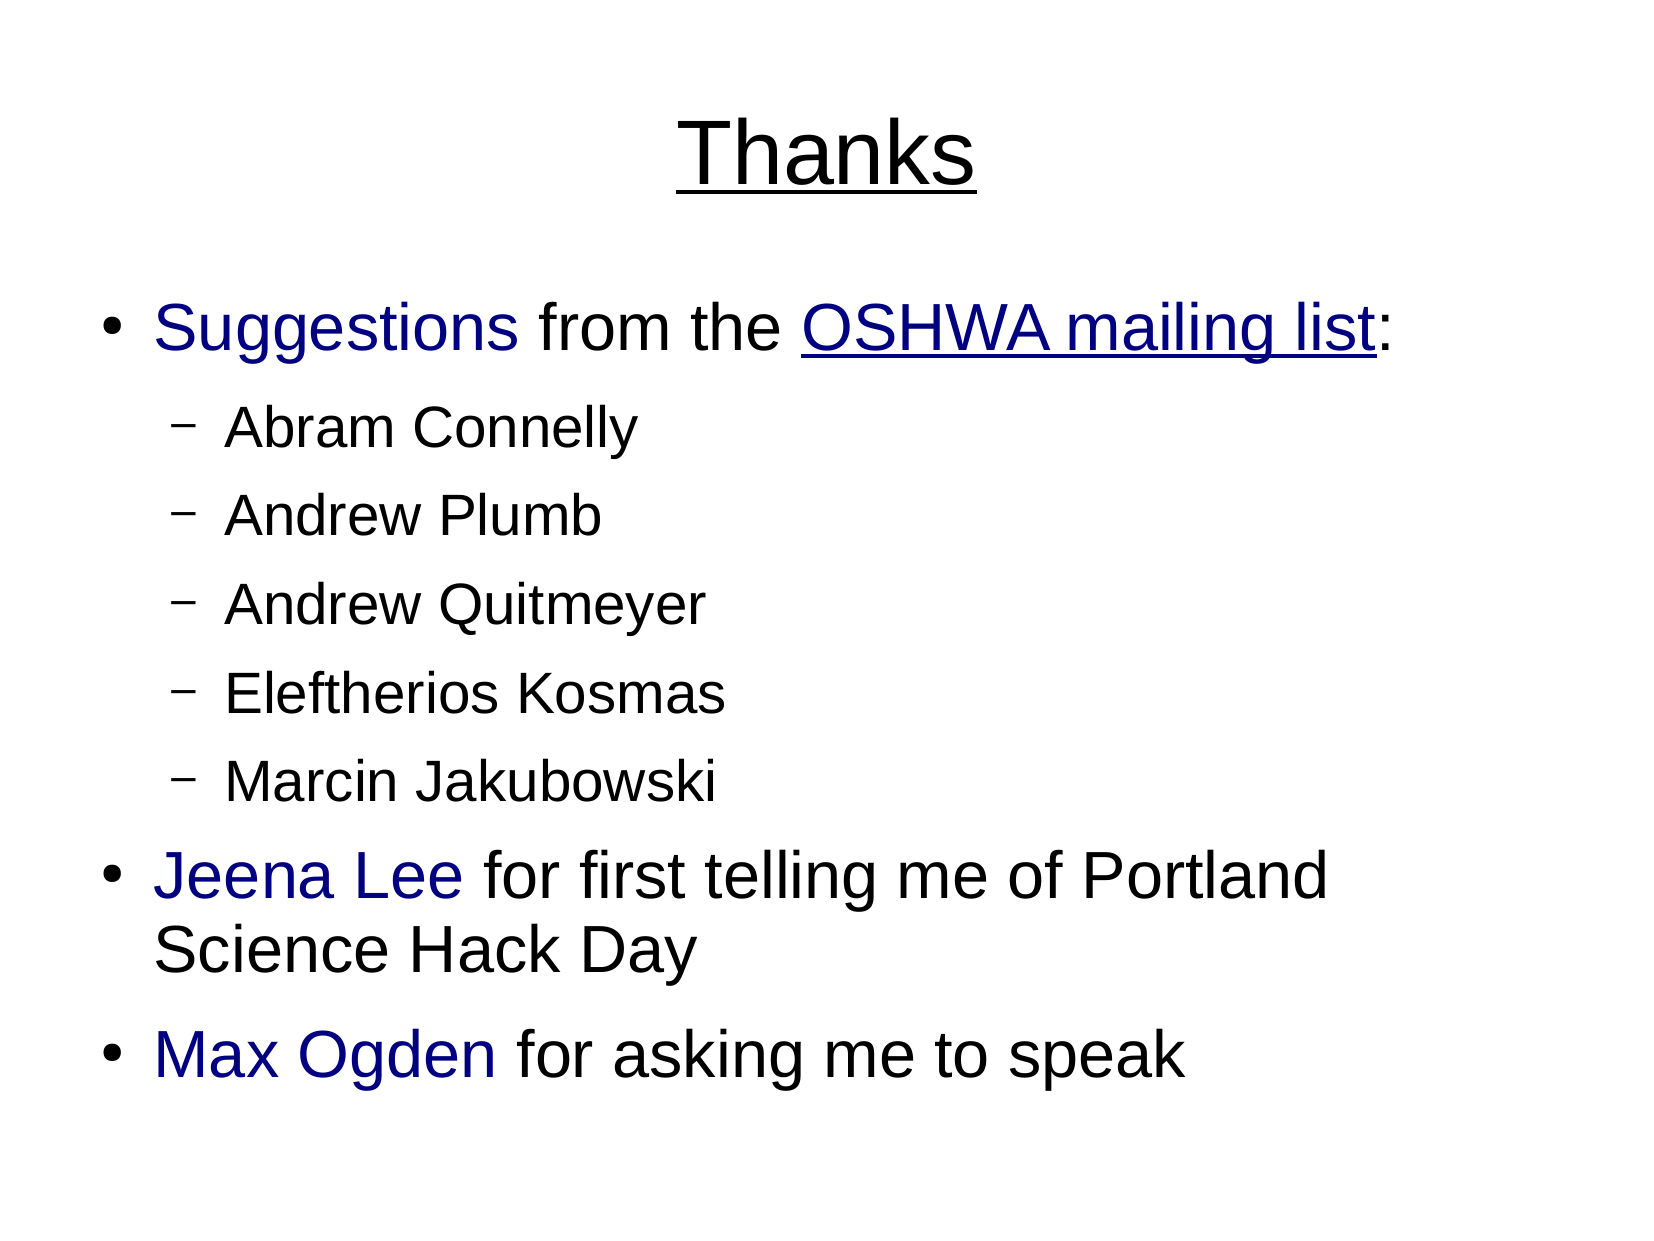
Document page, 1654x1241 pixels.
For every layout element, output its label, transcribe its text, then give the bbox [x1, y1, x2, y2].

title Thanks [82, 49, 1571, 257]
list Suggestions from the OSHWA mailing list: Abram Connelly Andrew Plumb Andrew Quitmeyer Eleftherios Kosmas Marcin Jakubowski Jeena Lee for first telling me of Portland Science Hack Day Max Ogden for asking me to speak [82, 290, 1571, 1171]
